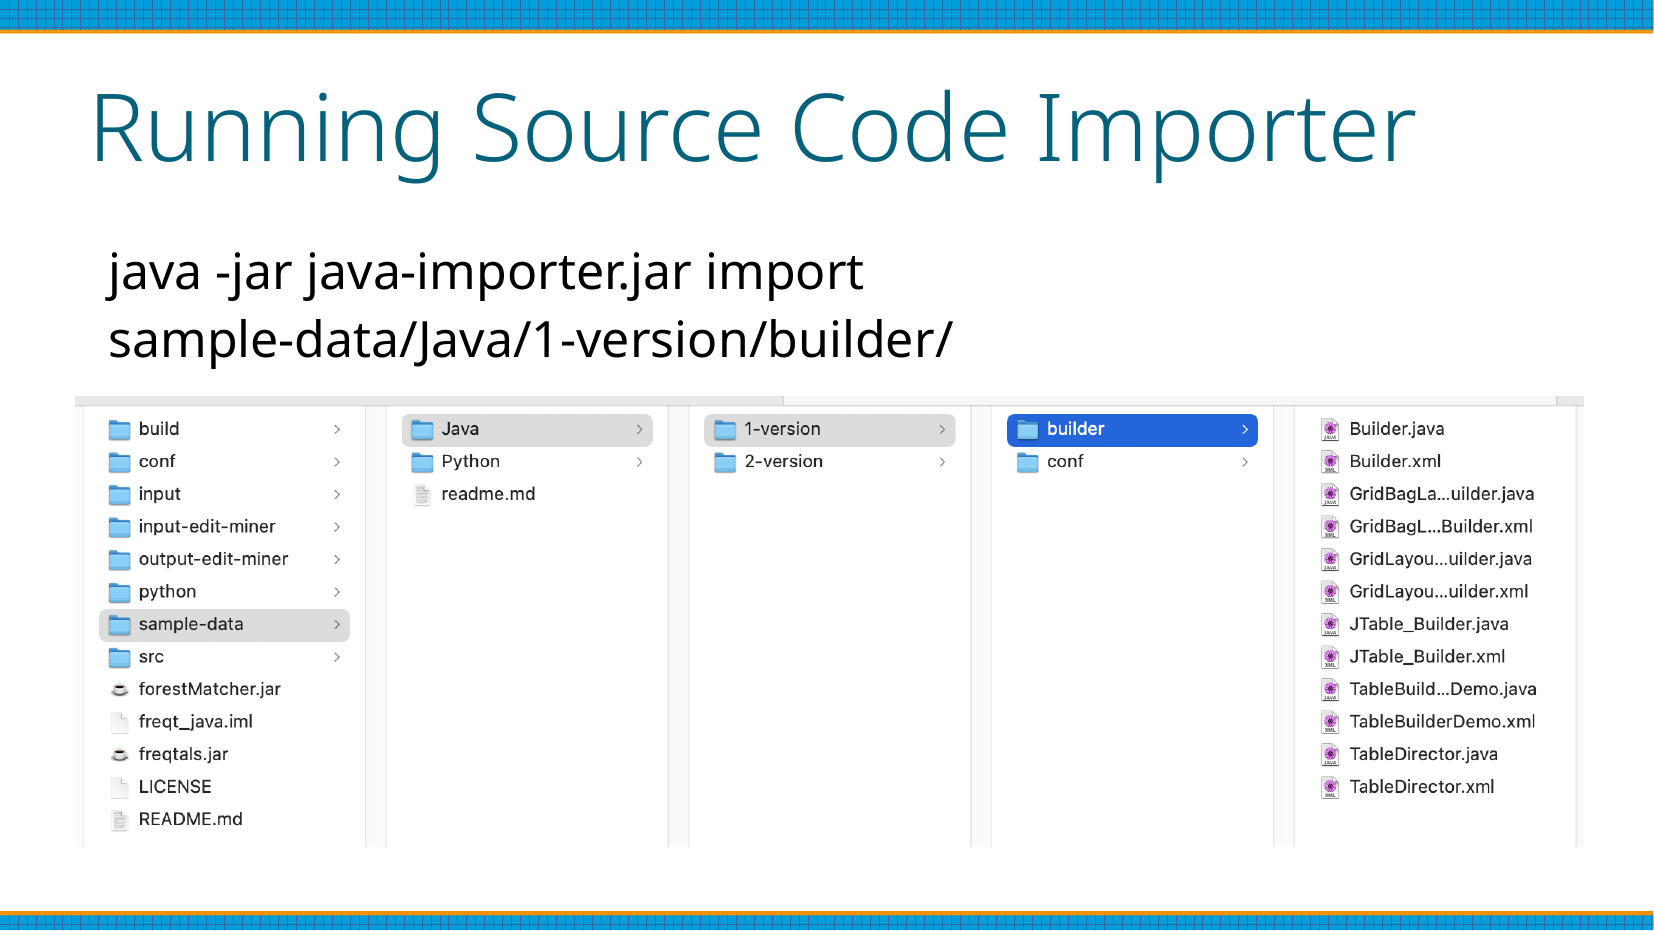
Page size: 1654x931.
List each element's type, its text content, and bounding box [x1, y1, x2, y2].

list java -jar java-importer.jar import sample-data/Java/1-version/builder/ output of source code importer [37, 236, 1613, 901]
title Running Source Code Importer [88, 44, 1565, 207]
picture [75, 396, 1584, 847]
